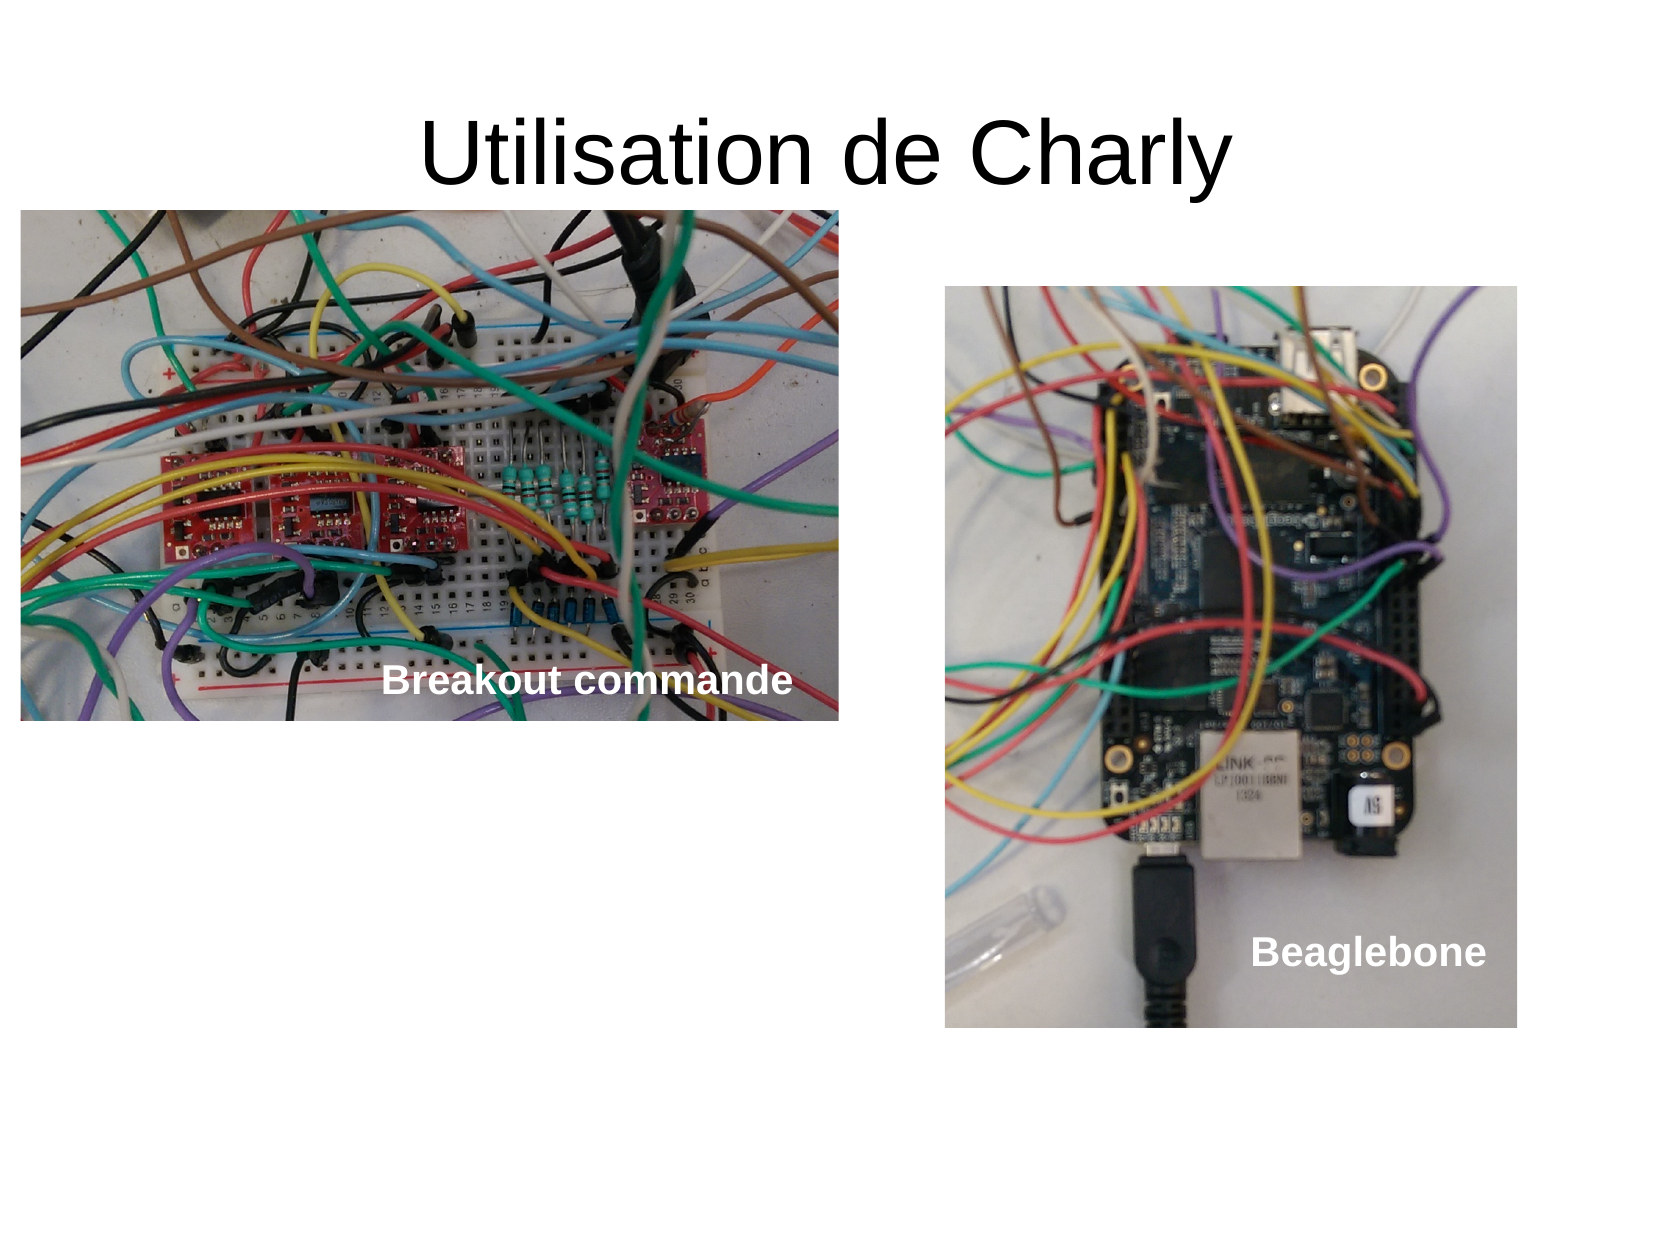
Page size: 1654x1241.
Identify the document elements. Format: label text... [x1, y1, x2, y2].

picture [20, 210, 839, 721]
picture [944, 286, 1518, 1028]
title Utilisation de Charly [82, 49, 1571, 257]
text_box Breakout commande [366, 649, 809, 712]
text_box Beaglebone [1235, 921, 1503, 984]
